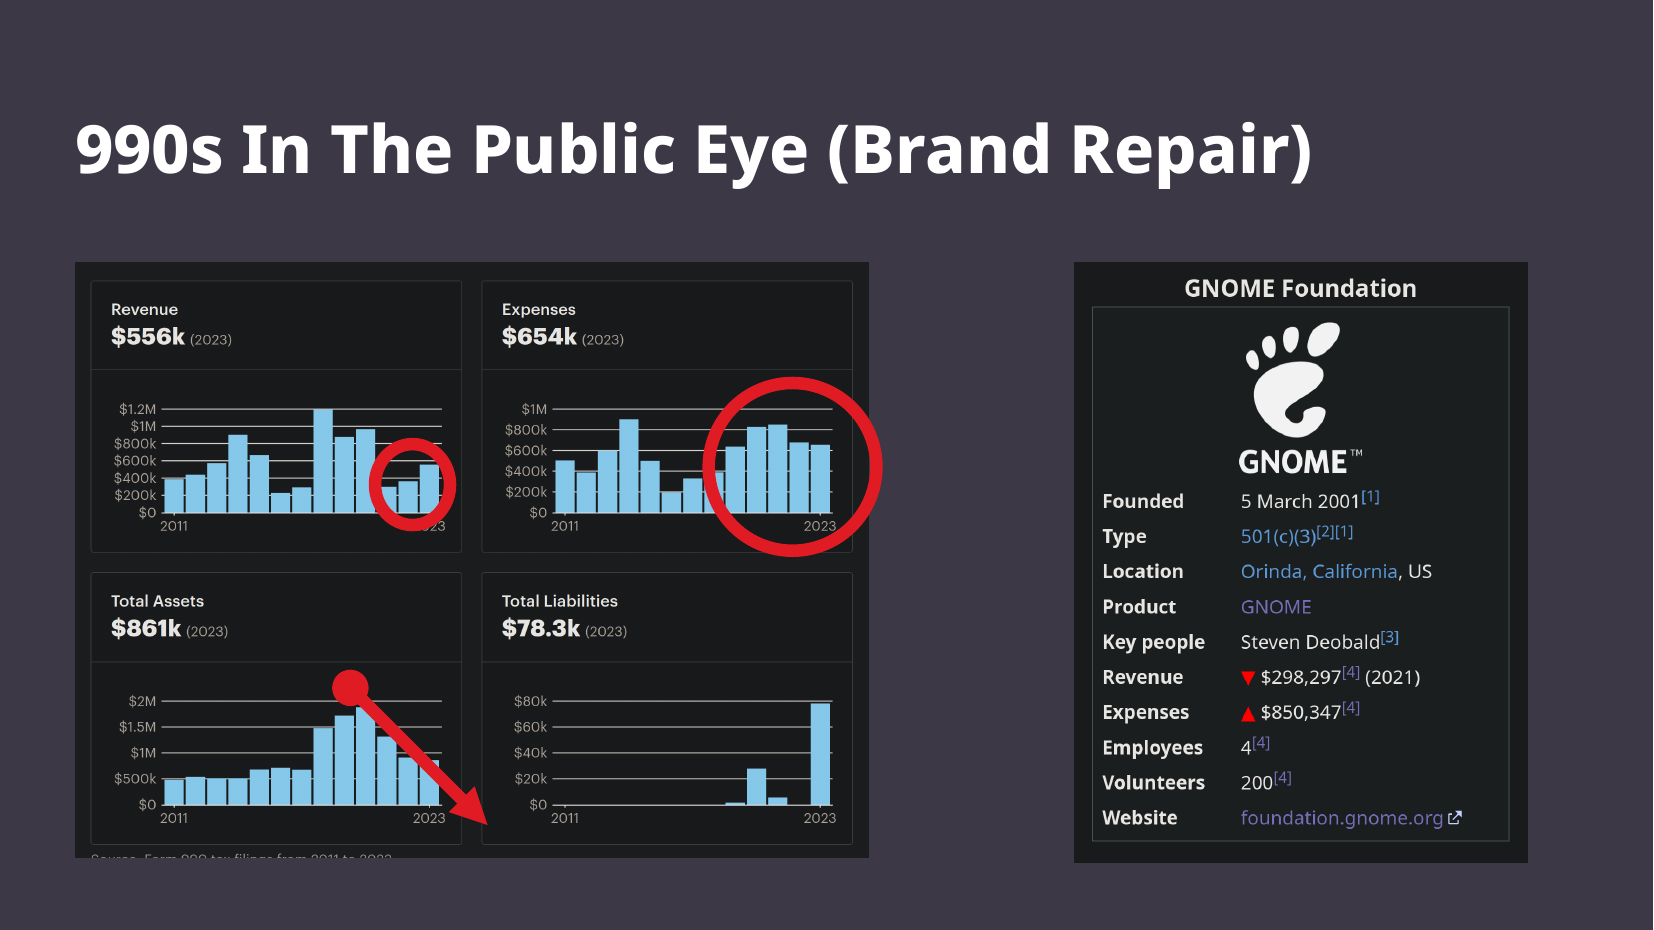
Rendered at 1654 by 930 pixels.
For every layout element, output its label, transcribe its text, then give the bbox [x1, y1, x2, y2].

title 990s In The Public Eye (Brand Repair) [75, 37, 1426, 193]
picture [715, 390, 869, 544]
picture [1074, 262, 1528, 863]
picture [75, 262, 869, 858]
